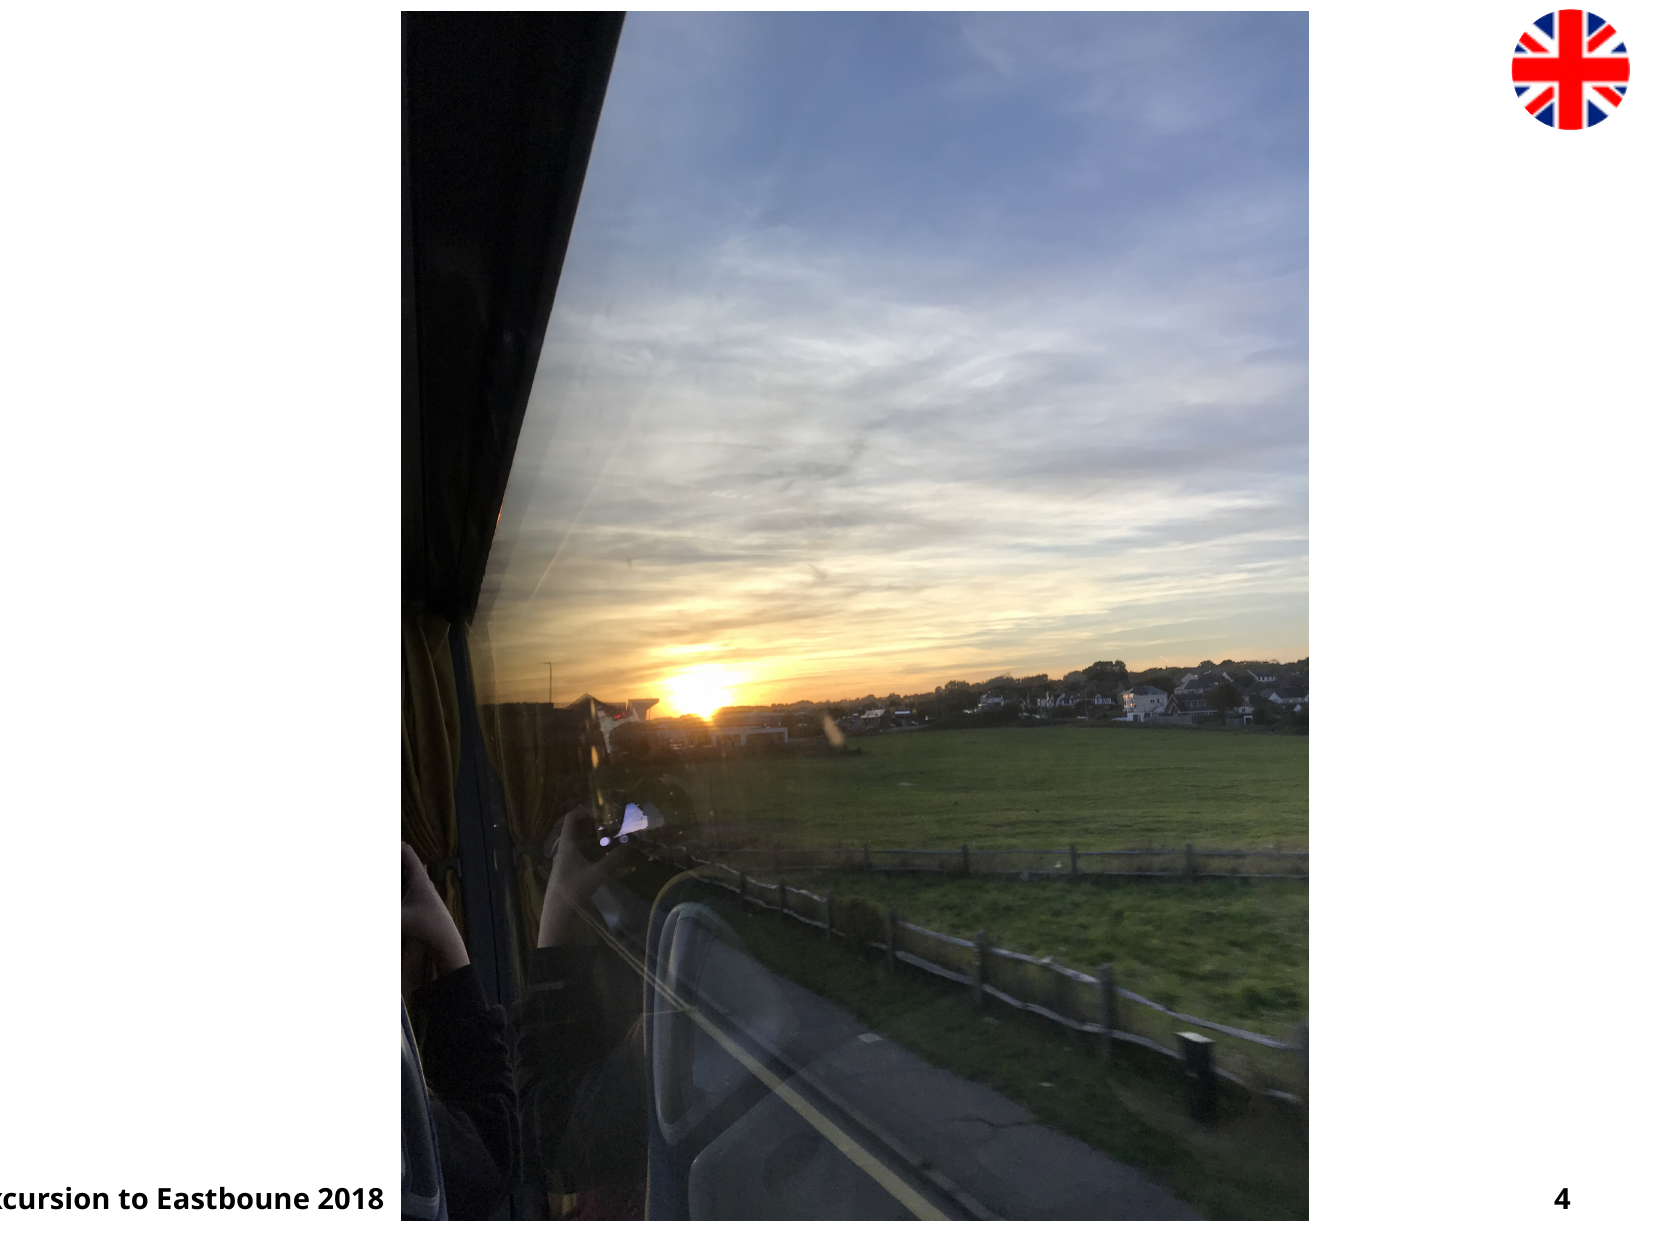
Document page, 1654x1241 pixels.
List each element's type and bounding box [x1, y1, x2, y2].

picture [1511, 9, 1630, 131]
picture [401, 11, 1309, 1221]
